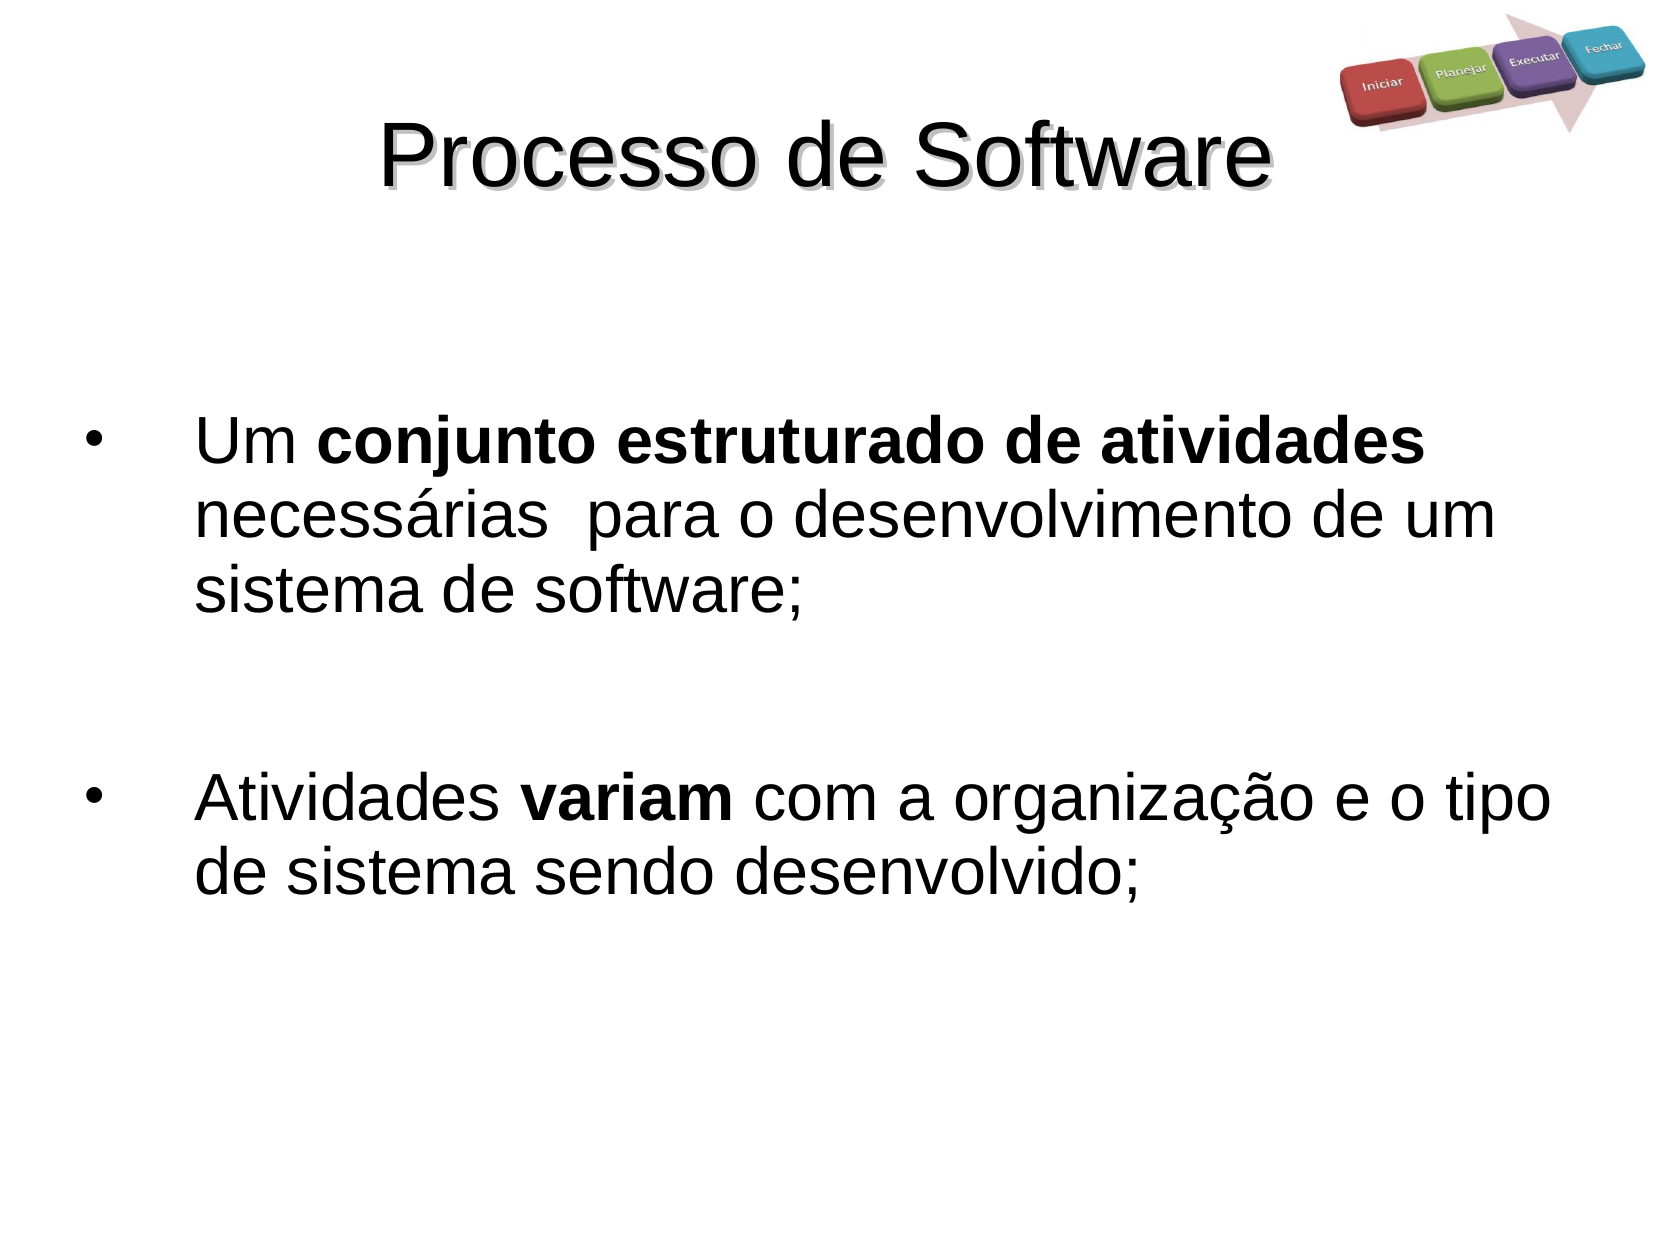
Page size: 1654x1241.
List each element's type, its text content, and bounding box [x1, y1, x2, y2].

chart [1334, 13, 1647, 136]
title Processo de Software [82, 56, 1571, 249]
text_box Um conjunto estruturado de atividades necessárias para o desenvolvimento de um sistema de software; Atividades variam com a organização e o tipo de sistema sendo desenvolvido; [82, 253, 1560, 1164]
